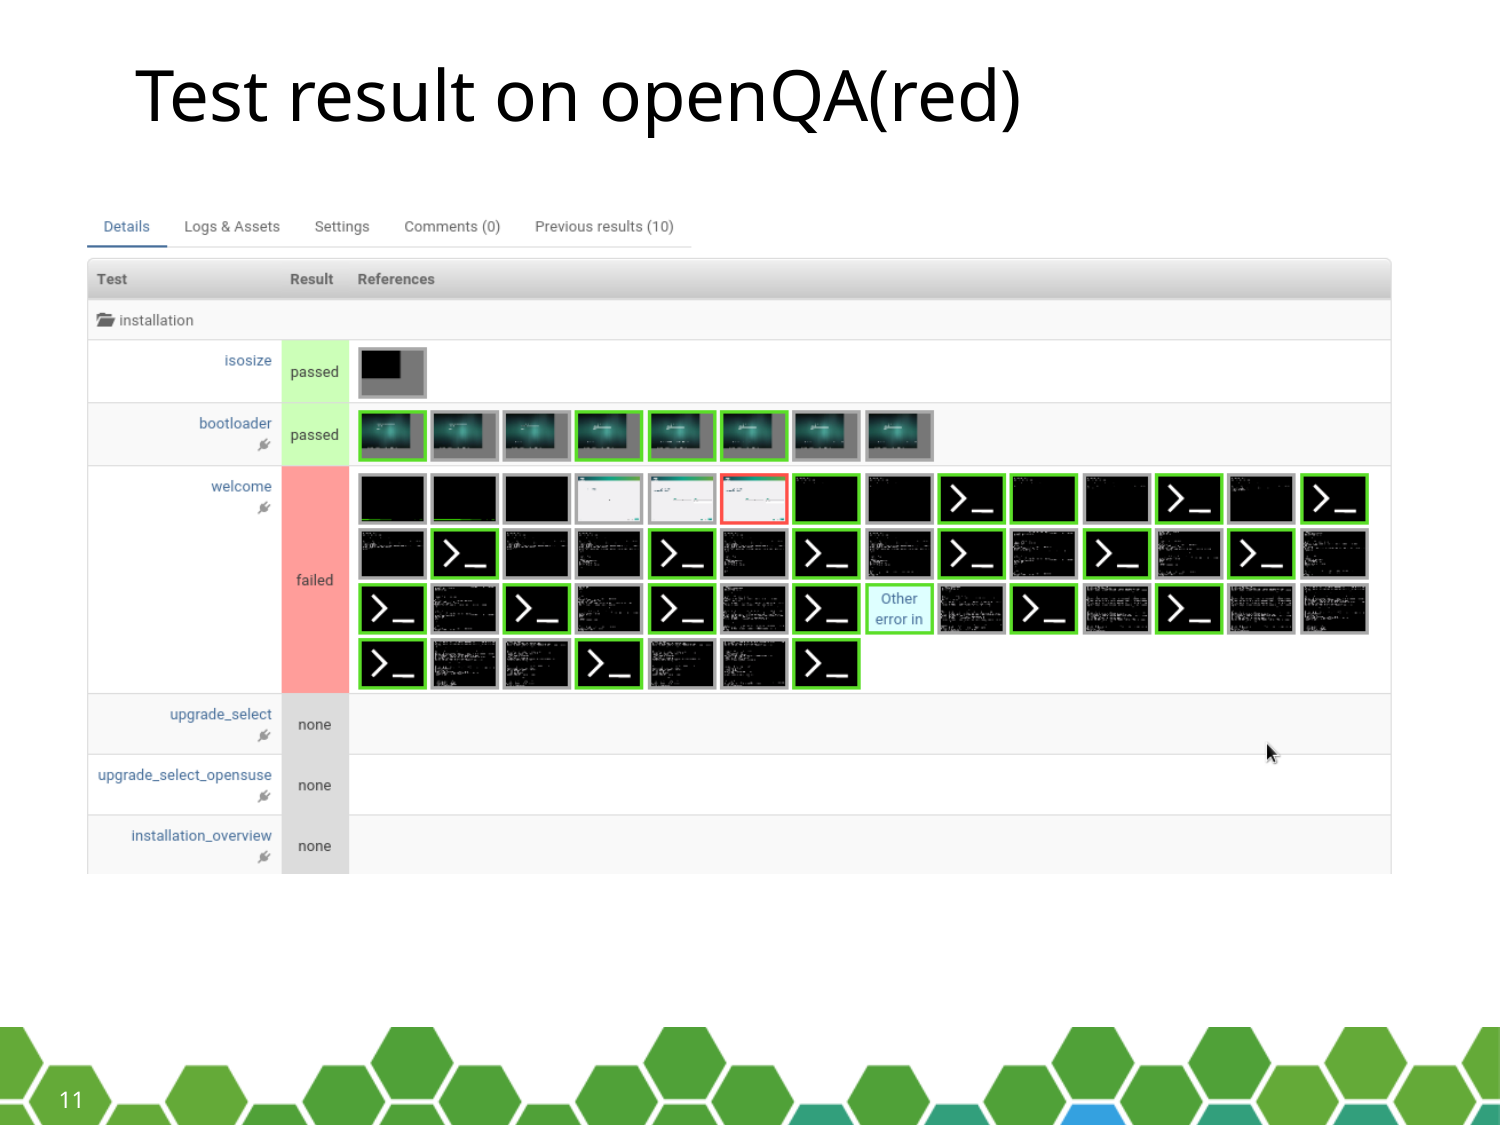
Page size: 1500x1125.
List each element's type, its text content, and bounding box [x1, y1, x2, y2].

picture [0, 1027, 1500, 1125]
title Test result on openQA(red) [135, 12, 1372, 175]
picture [78, 211, 1417, 874]
